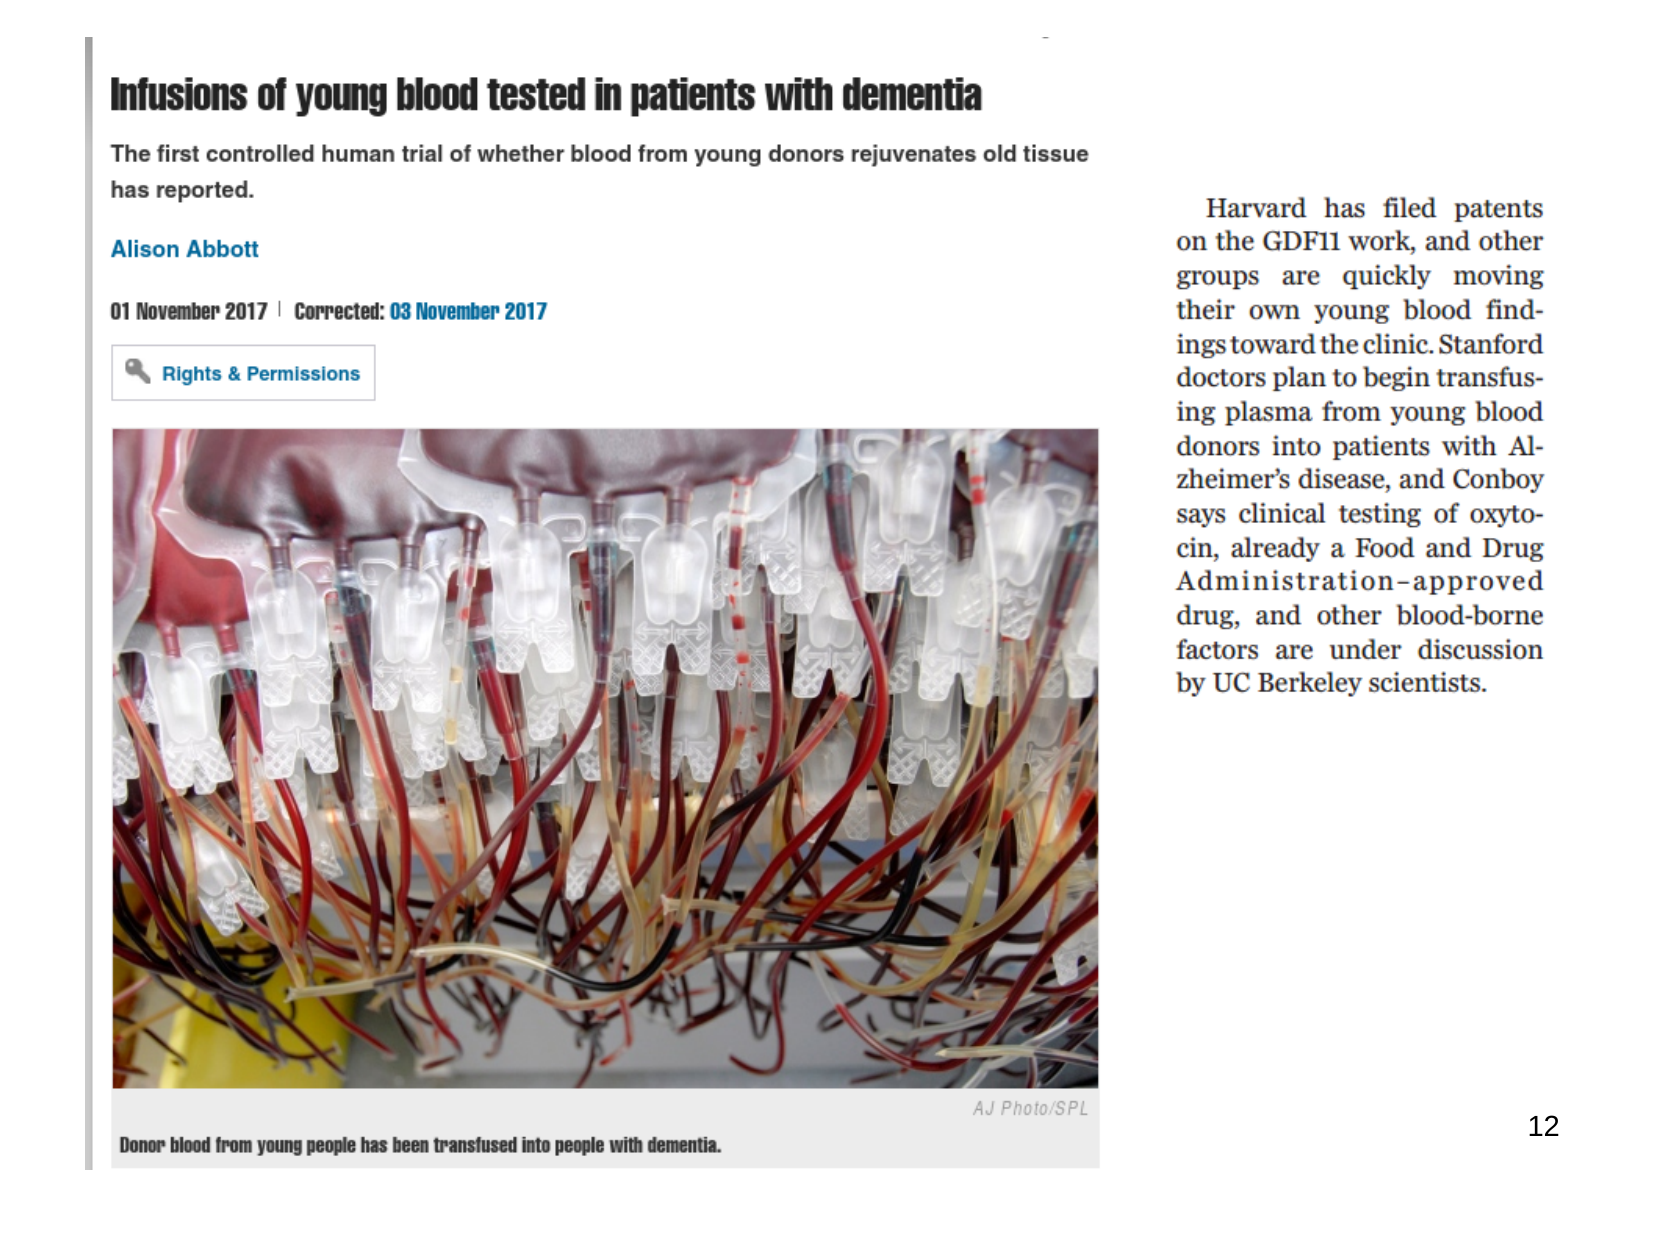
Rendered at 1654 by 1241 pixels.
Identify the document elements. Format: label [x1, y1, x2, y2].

picture [85, 37, 1111, 1171]
picture [1161, 194, 1576, 703]
